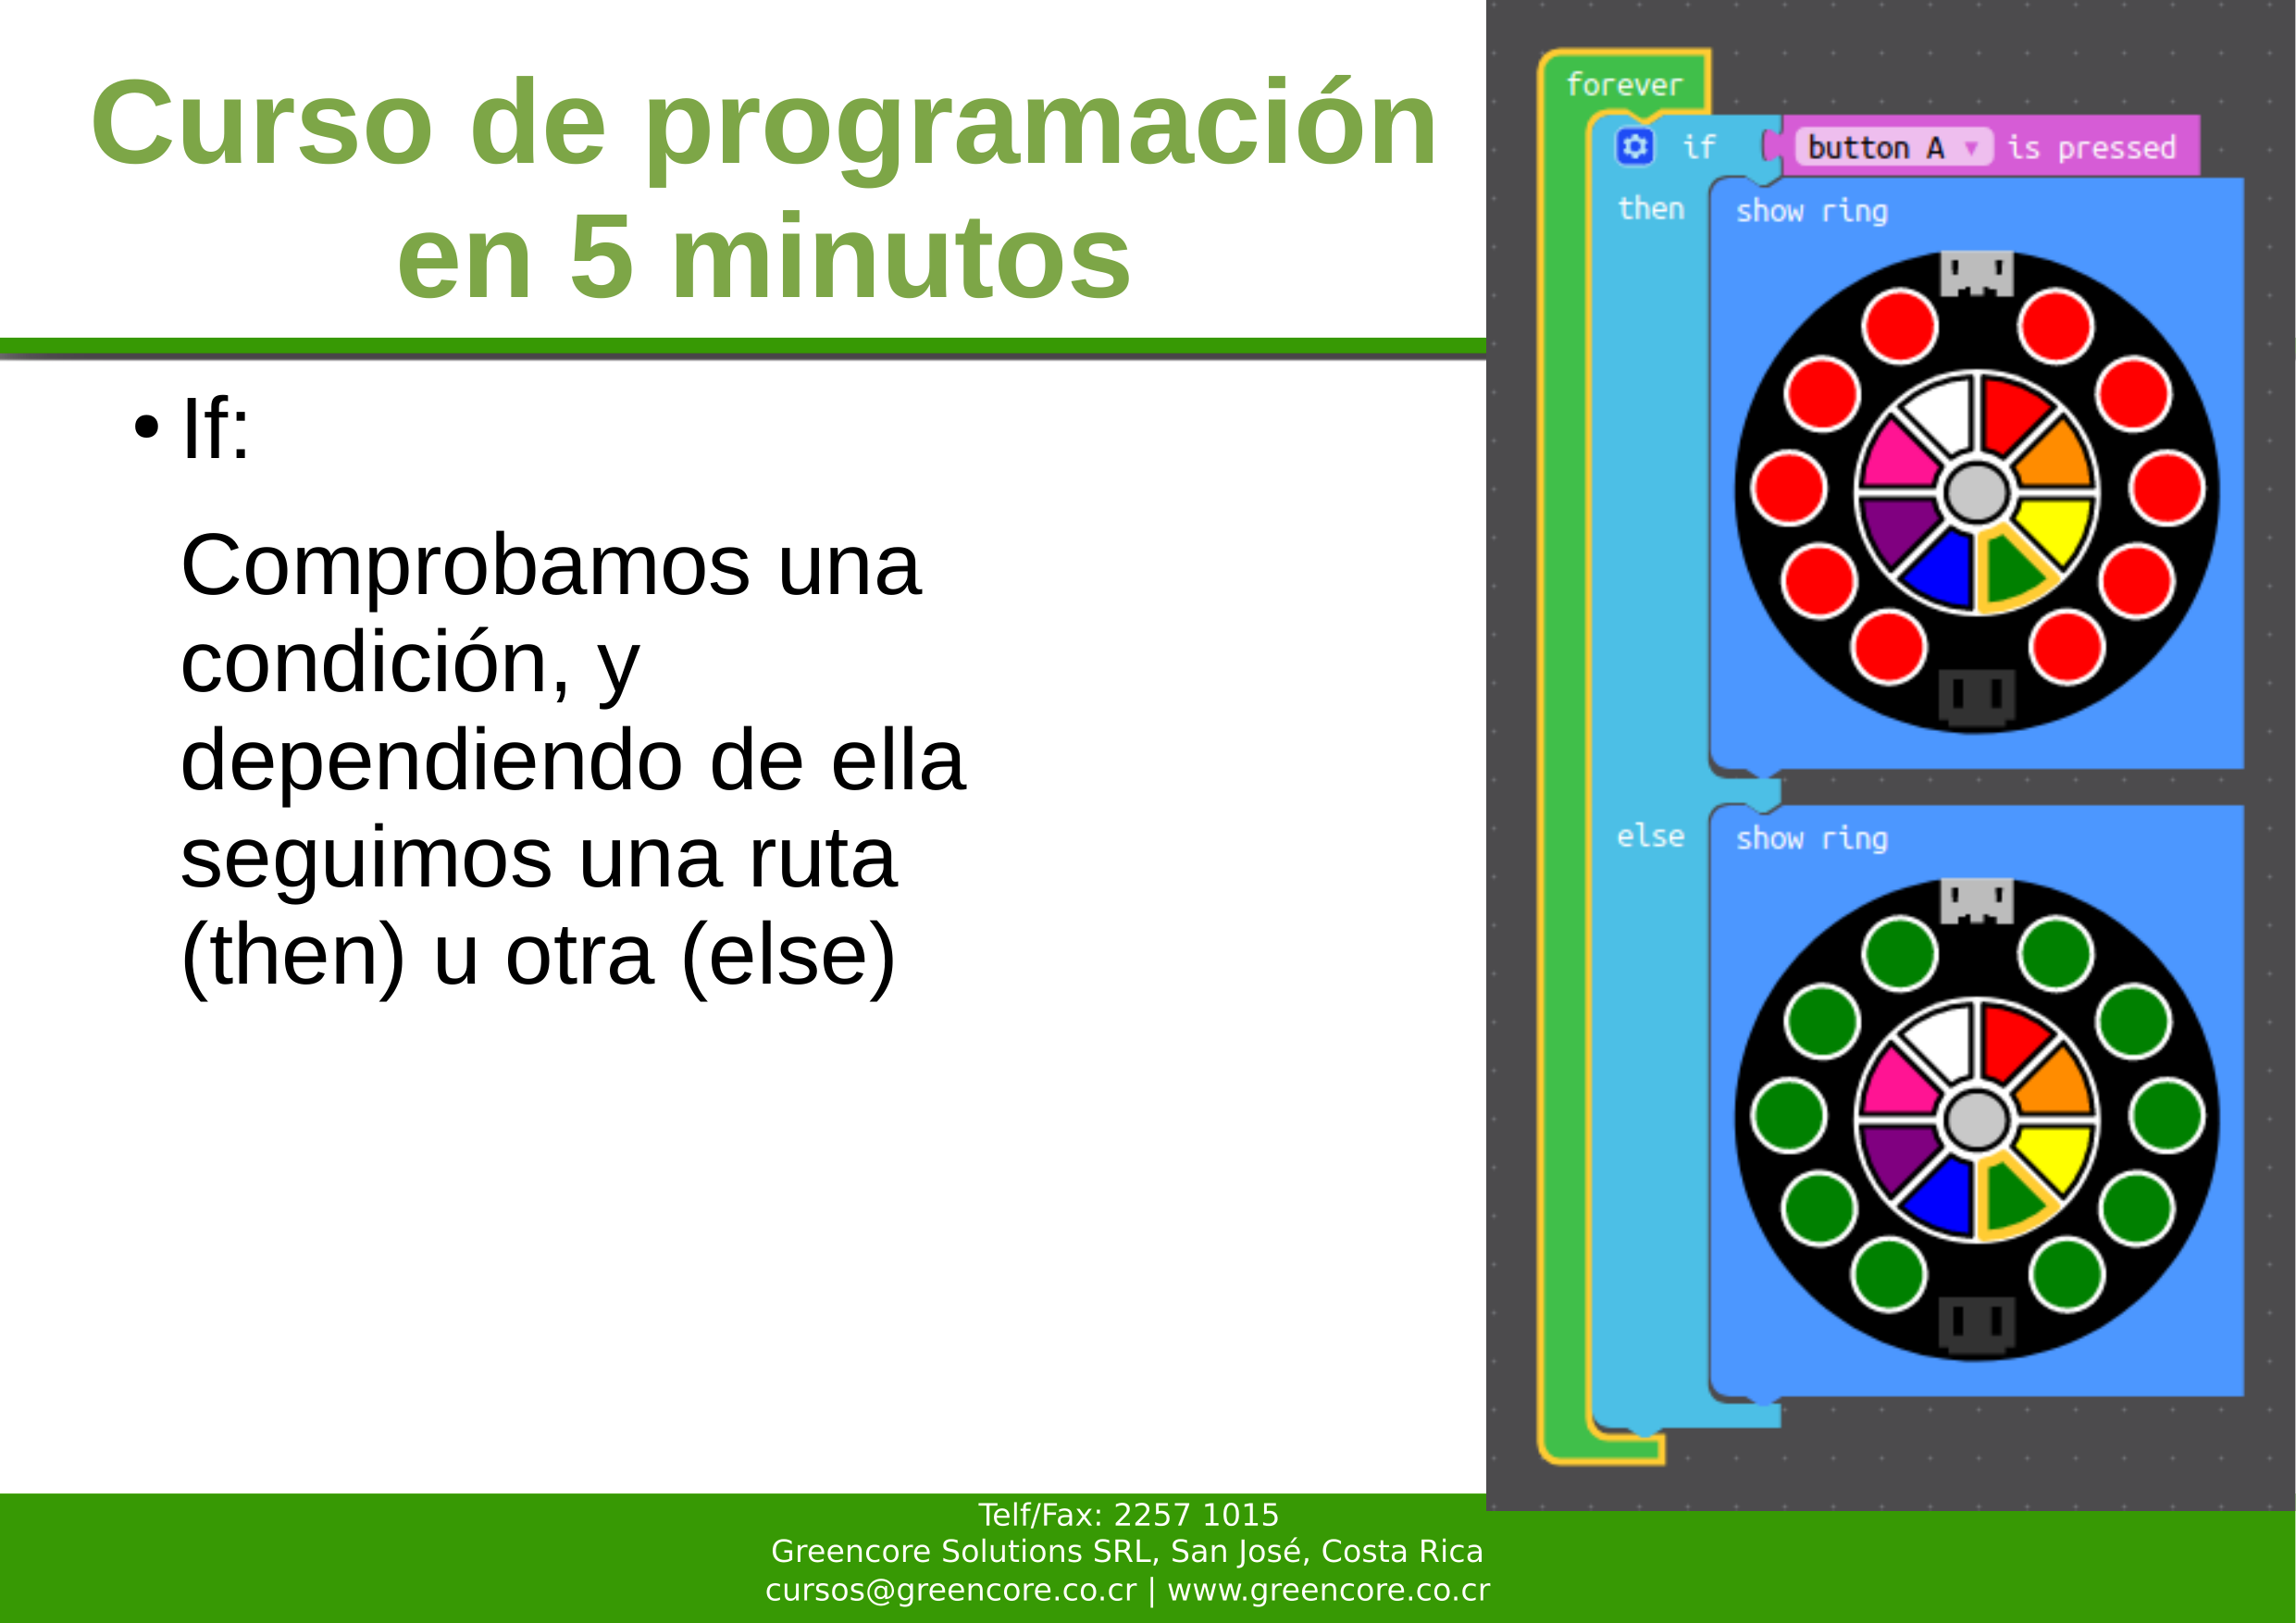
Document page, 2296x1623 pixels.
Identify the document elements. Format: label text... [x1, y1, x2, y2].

picture [0, 0, 2296, 1623]
title Curso de programación en 5 minutos [70, 54, 1459, 325]
list If: Comprobamos una condición, y dependiendo de ella seguimos una ruta (then) u otra (else) [115, 379, 1123, 1321]
